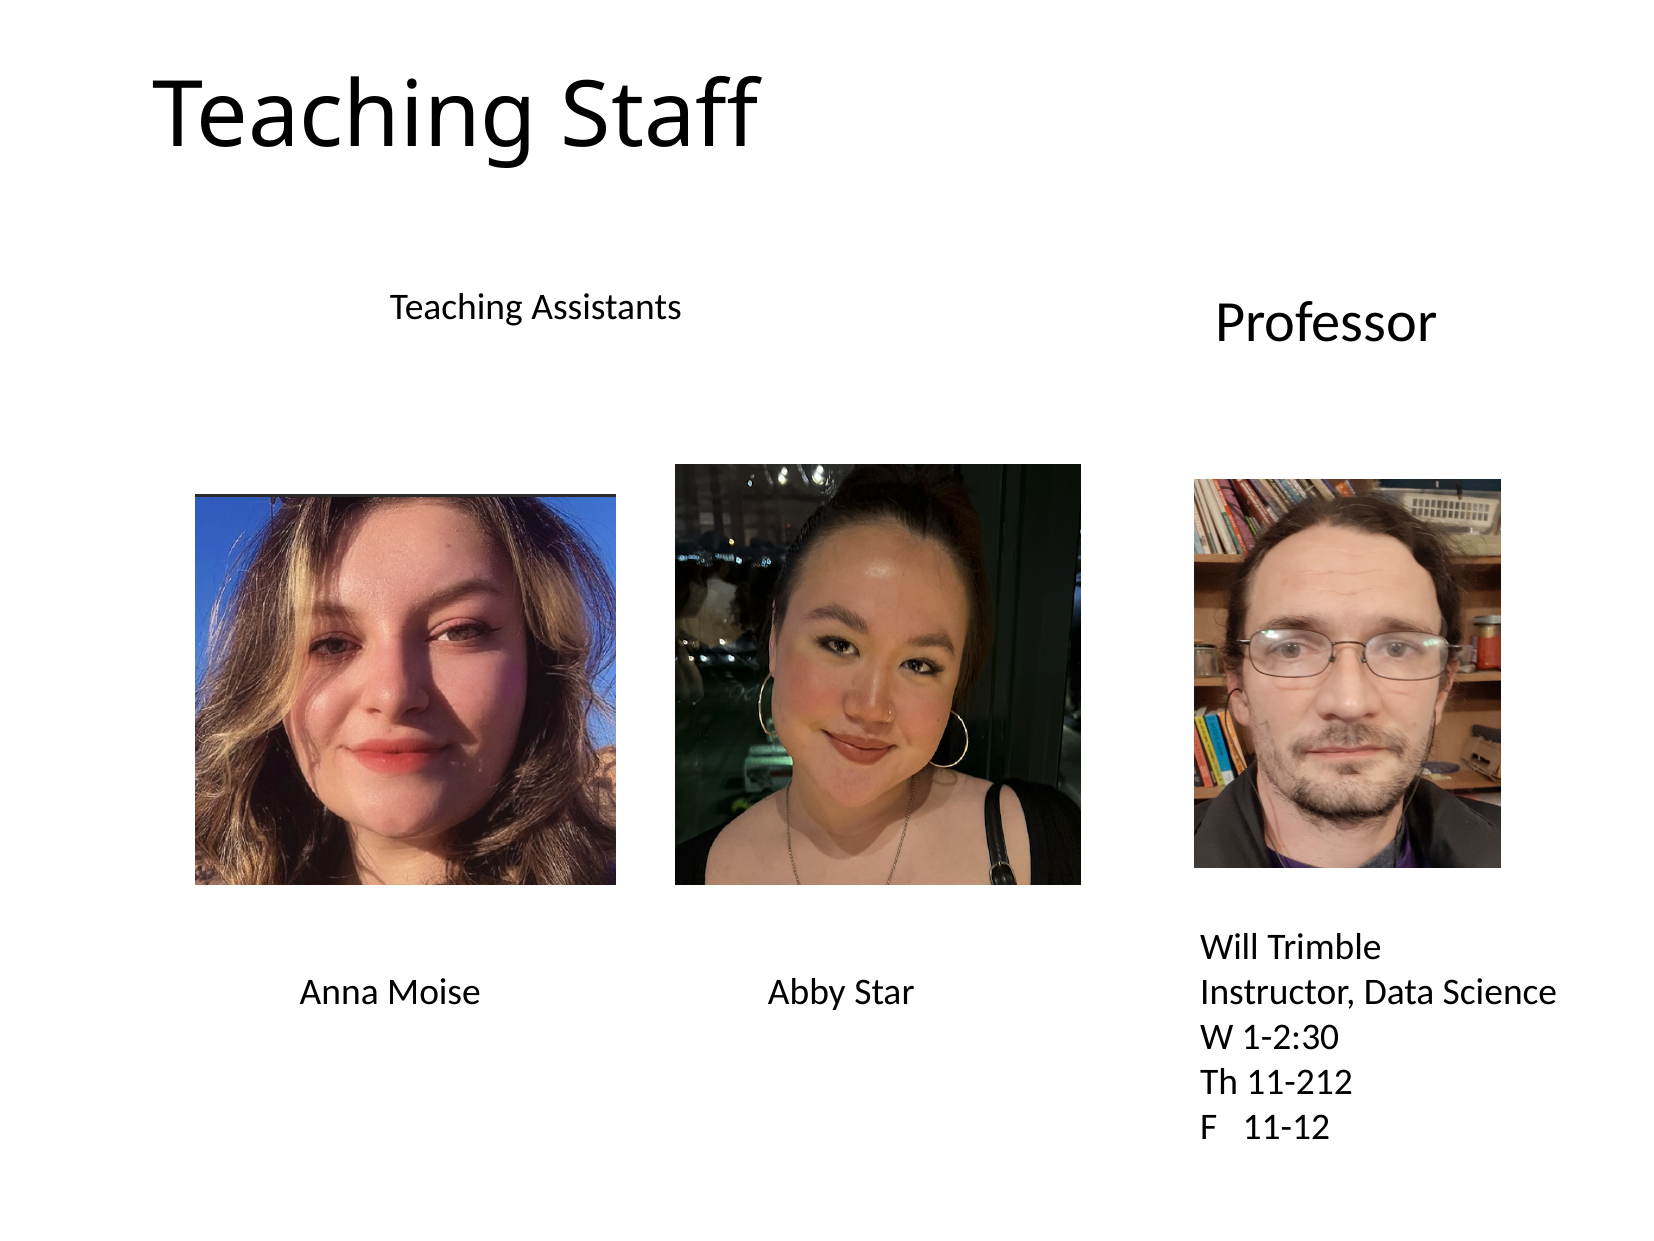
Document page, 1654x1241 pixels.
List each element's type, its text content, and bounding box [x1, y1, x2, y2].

text_box Anna Moise [284, 959, 496, 1065]
picture [675, 464, 1081, 886]
title Teaching Staff [137, 59, 1654, 278]
picture [195, 494, 616, 886]
text_box Abby Star [753, 959, 930, 1065]
text_box Will Trimble Instructor, Data Science W 1-2:30 Th 11-212 F 11-12 [1185, 914, 1573, 1155]
picture [1194, 479, 1501, 868]
text_box Professor [1215, 300, 1471, 359]
list Teaching Assistants [375, 135, 1246, 332]
